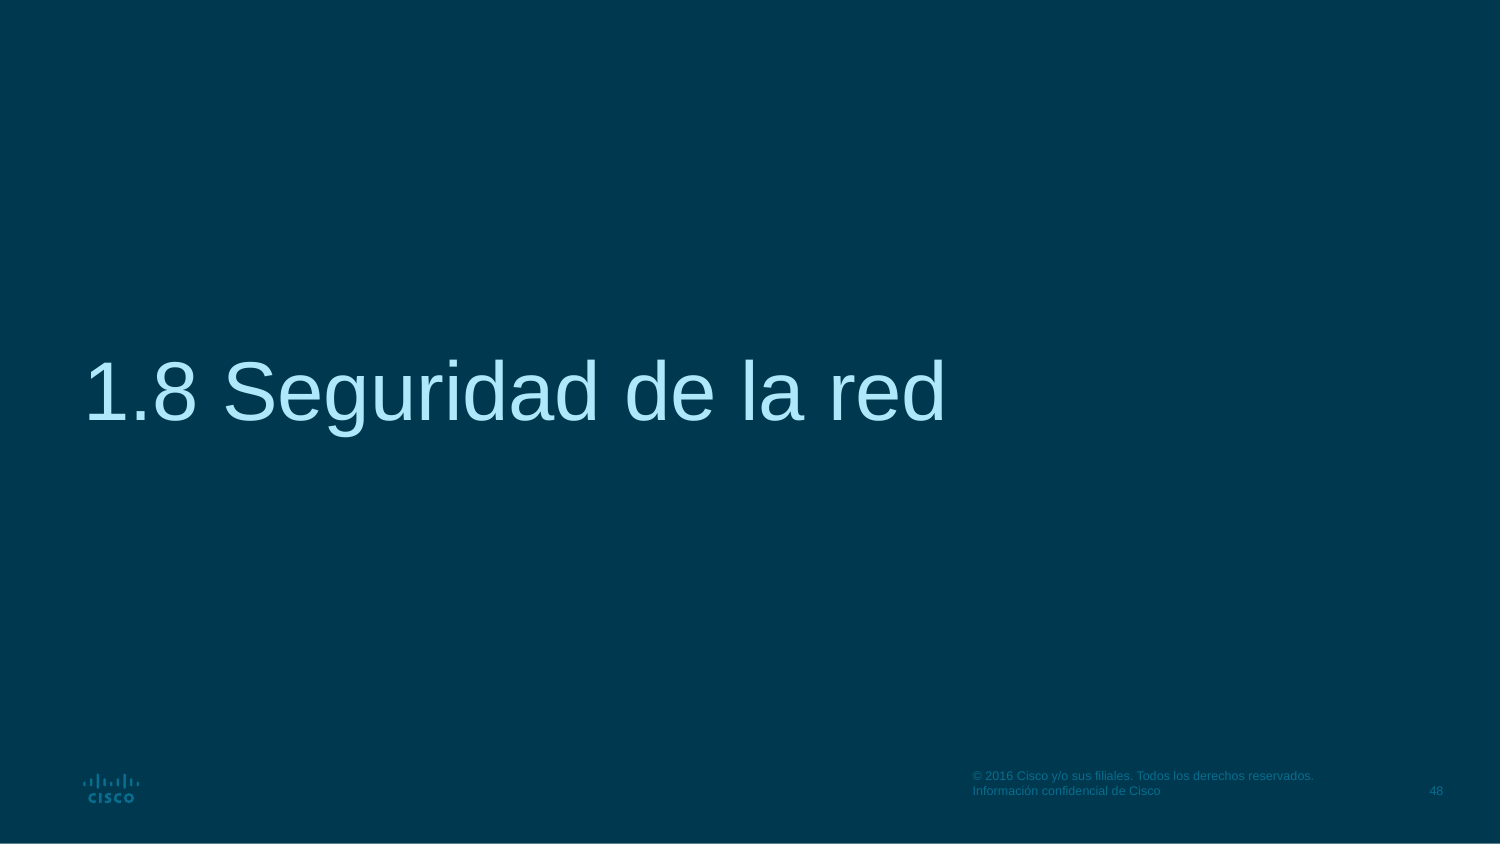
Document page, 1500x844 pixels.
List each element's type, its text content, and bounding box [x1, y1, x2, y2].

title 1.8 Seguridad de la red [68, 150, 1419, 446]
